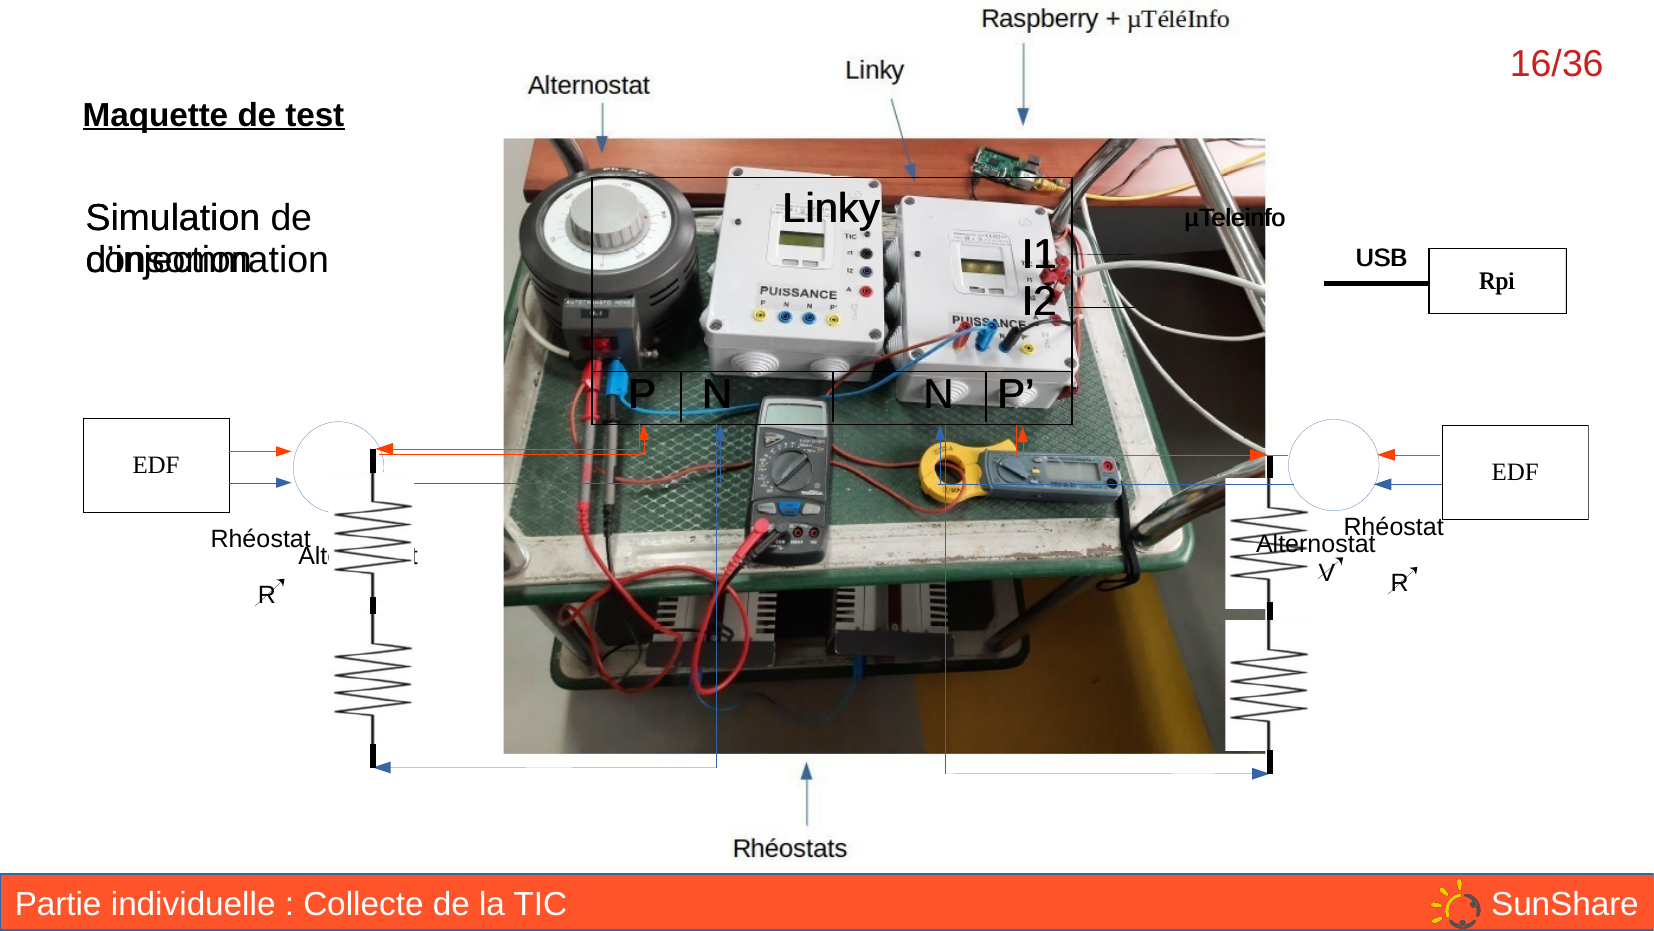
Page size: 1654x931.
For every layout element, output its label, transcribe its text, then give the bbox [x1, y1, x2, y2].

text_box Partie individuelle : Collecte de la TIC [0, 874, 650, 931]
picture [1429, 877, 1483, 931]
picture [82, 0, 1589, 872]
title Maquette de test [1276, 37, 1571, 177]
title Maquette de test [82, 37, 503, 177]
text_box Simulation d’injection [70, 189, 367, 288]
